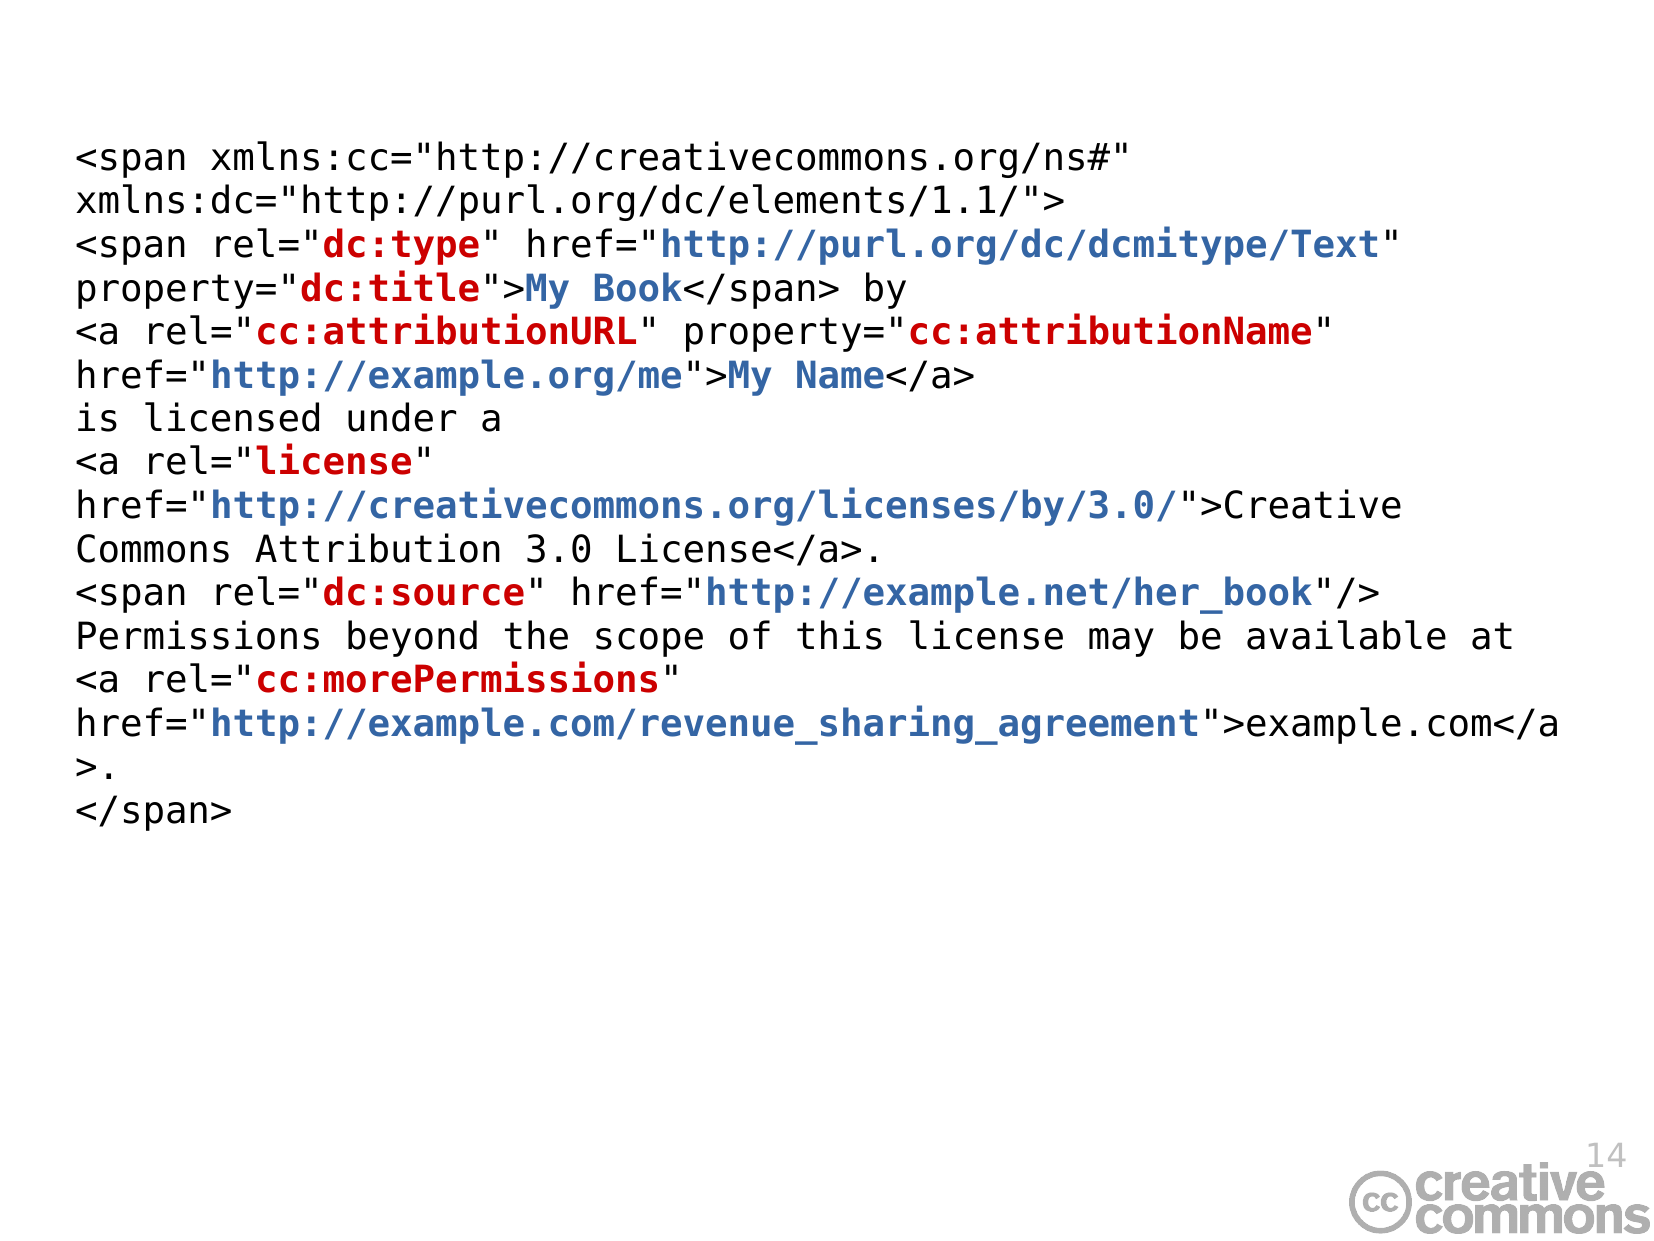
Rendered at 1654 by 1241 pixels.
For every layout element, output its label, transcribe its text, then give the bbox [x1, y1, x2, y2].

picture [1349, 1162, 1650, 1234]
subtitle <span xmlns:cc="http://creativecommons.org/ns#" xmlns:dc="http://purl.org/dc/elements/1.1/"> <span rel="dc:type" href="http://purl.org/dc/dcmitype/Text" property="dc:title">My Book</span> by <a rel="cc:attributionURL" property="cc:attributionName" href="http://example.org/me">My Name</a> is licensed under a <a rel="license" href="http://creativecommons.org/licenses/by/3.0/">Creative Commons Attribution 3.0 License</a>. <span rel="dc:source" href="http://example.net/her_book"/> Permissions beyond the scope of this license may be available at <a rel="cc:morePermissions" href="http://example.com/revenue_sharing_agreement">example.com</a>. </span> [75, 75, 1563, 893]
